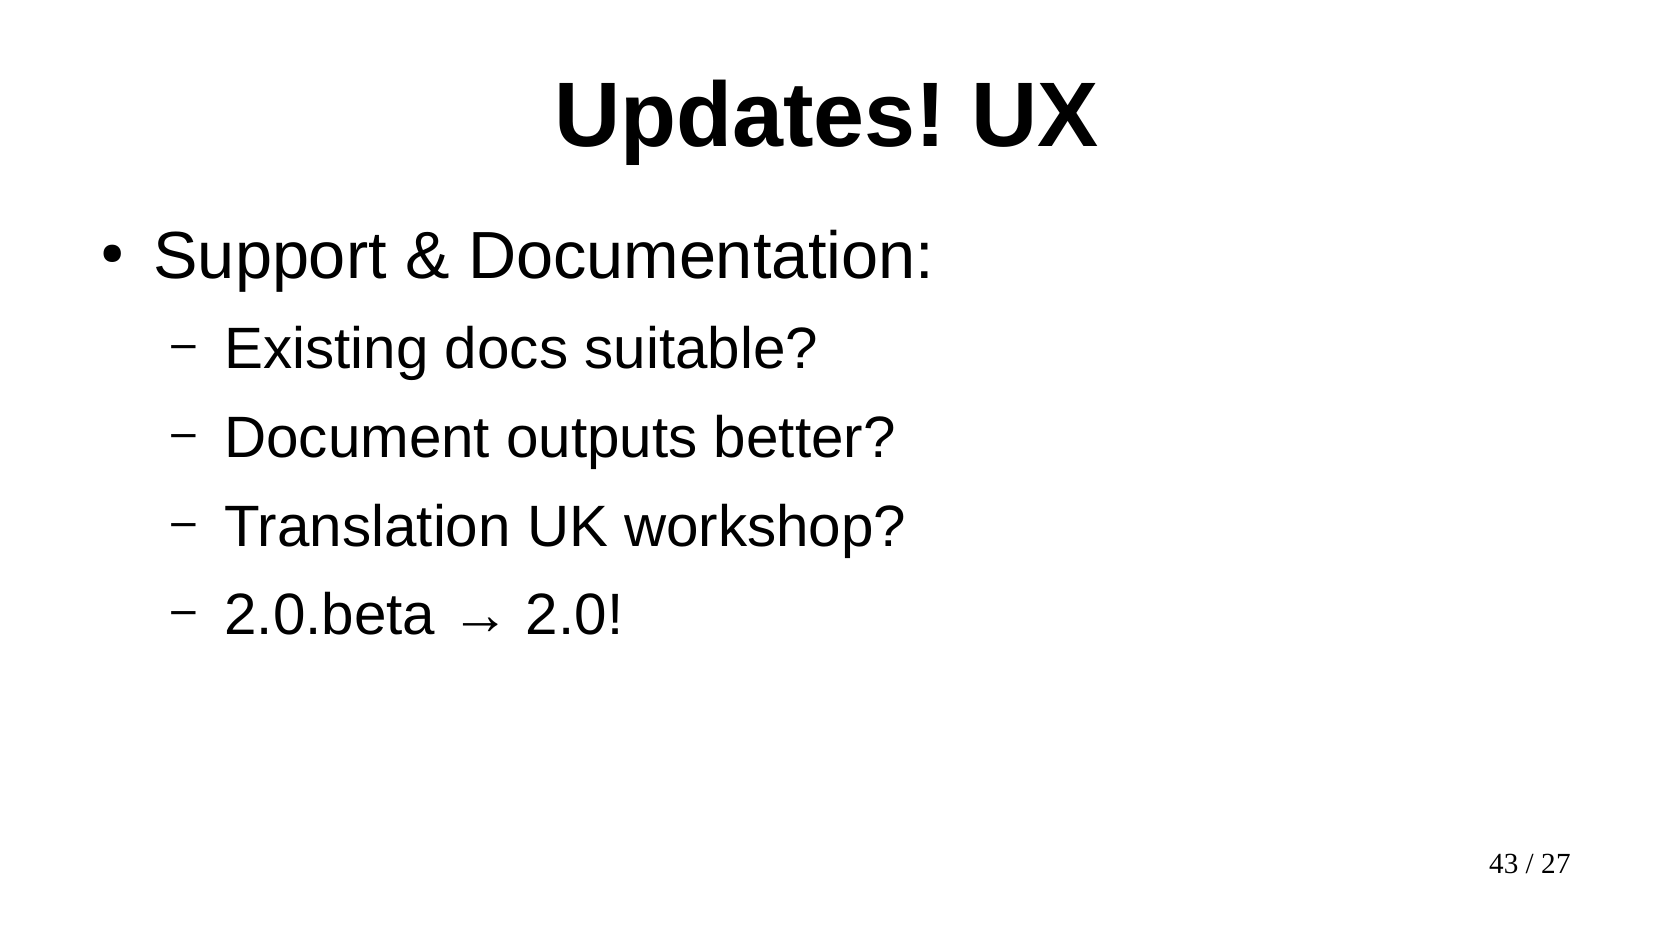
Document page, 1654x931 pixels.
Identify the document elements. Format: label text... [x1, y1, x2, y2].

title Updates! UX [82, 37, 1571, 193]
list Support & Documentation: Existing docs suitable? Document outputs better? Translation UK workshop? 2.0.beta → 2.0! [82, 217, 1571, 758]
